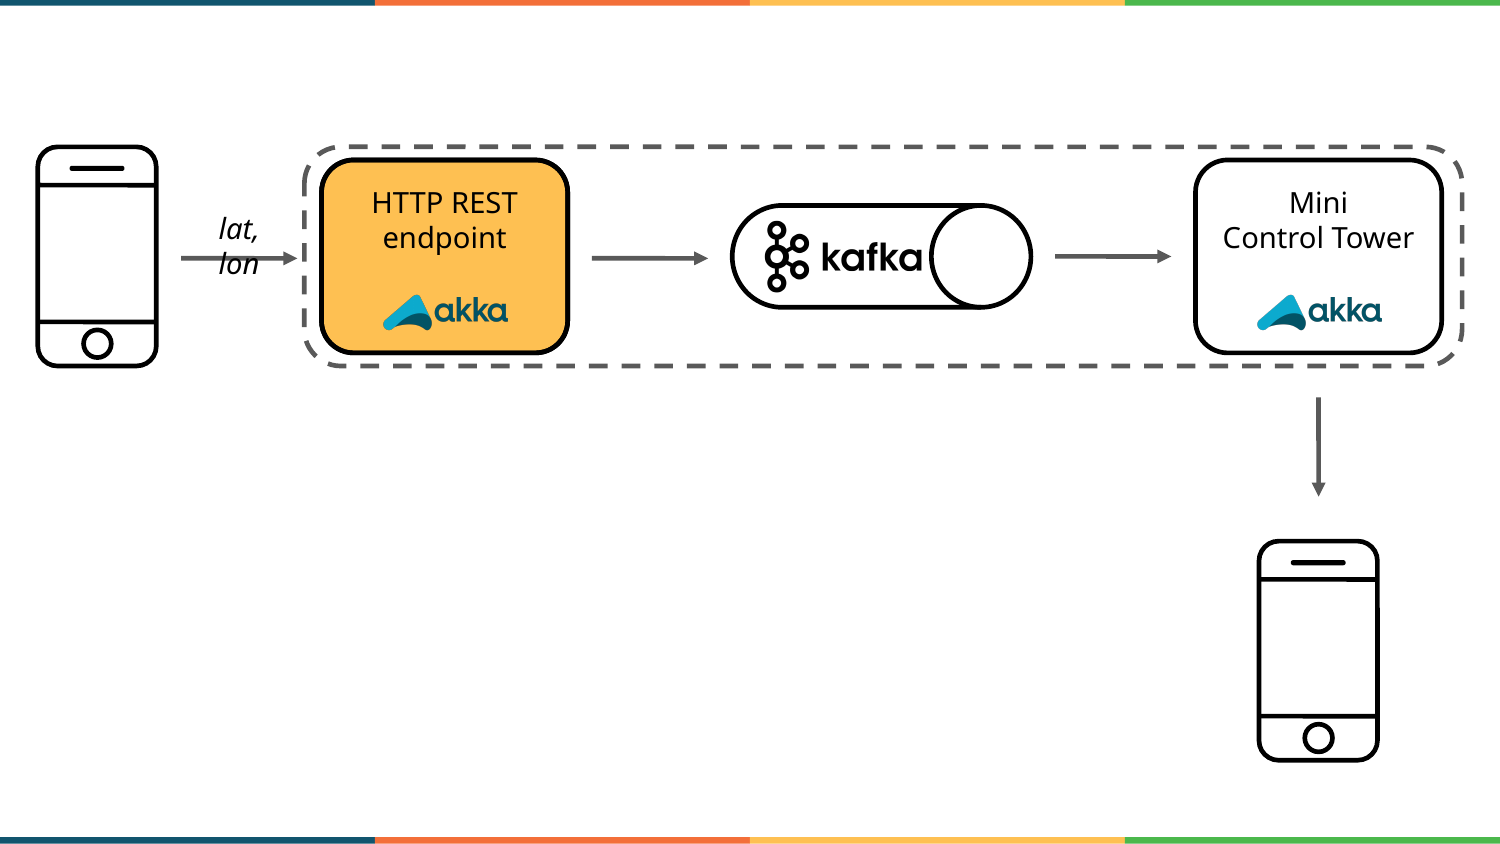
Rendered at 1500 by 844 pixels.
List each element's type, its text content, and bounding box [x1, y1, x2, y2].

text_box HTTP REST endpoint [321, 159, 568, 353]
text_box [0, 837, 1500, 844]
picture [1251, 284, 1386, 341]
text_box [0, 0, 1500, 6]
text_box [1291, 560, 1345, 565]
picture [753, 209, 933, 304]
picture [377, 284, 512, 341]
text_box lat, lon [179, 195, 299, 257]
text_box [70, 166, 124, 171]
text_box Mini Control Tower [1195, 159, 1442, 353]
